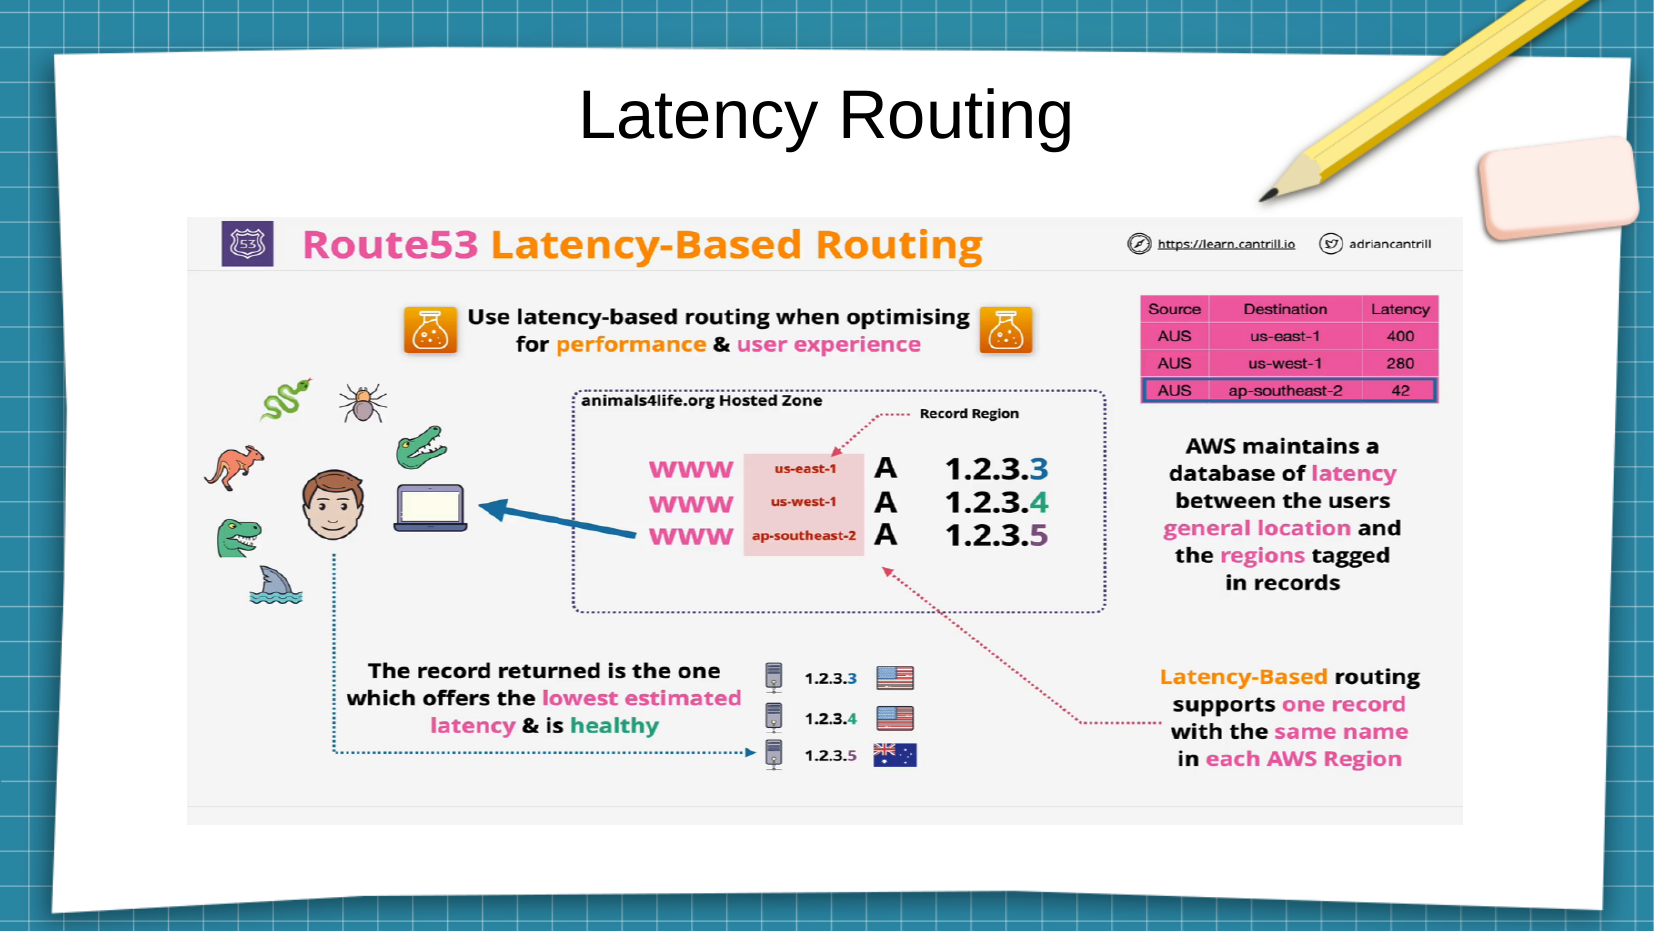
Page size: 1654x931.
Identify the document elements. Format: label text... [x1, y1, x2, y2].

picture [0, 0, 1654, 931]
title Latency Routing [82, 37, 1571, 193]
